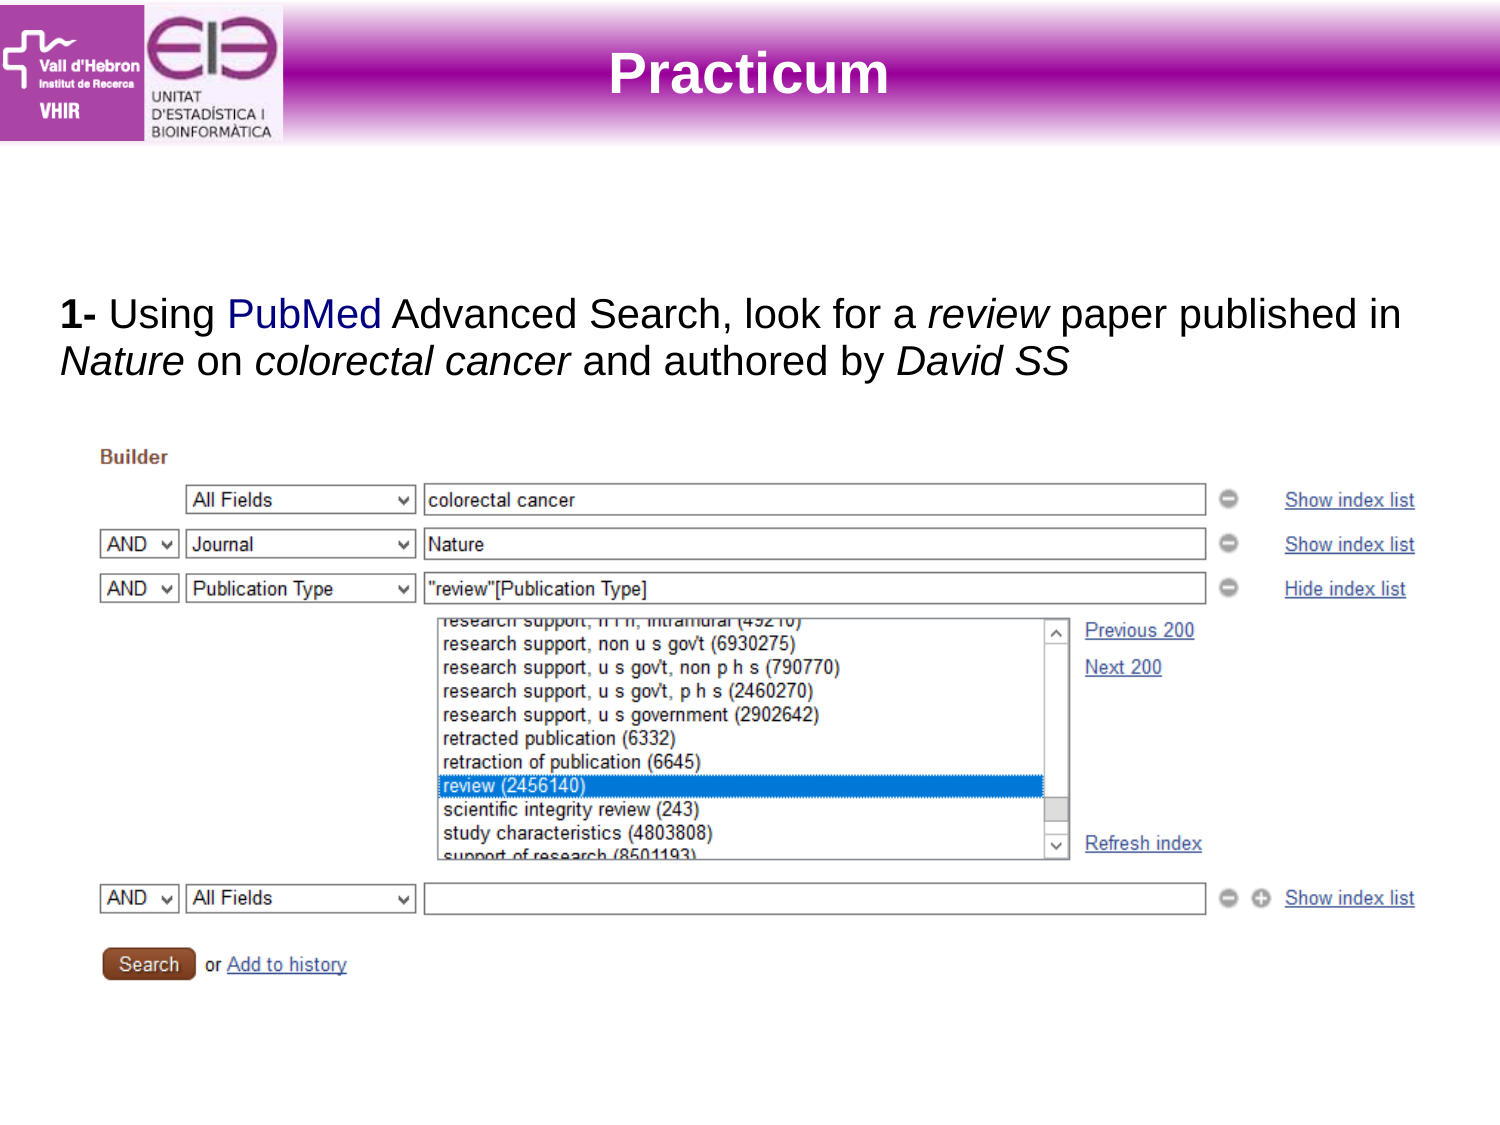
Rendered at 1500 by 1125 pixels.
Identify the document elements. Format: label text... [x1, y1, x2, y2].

picture [0, 5, 284, 141]
picture [88, 444, 1455, 991]
text_box 1- Using PubMed Advanced Search, look for a review paper published in Nature on colorectal cancer and authored by David SS [45, 195, 1441, 421]
text_box Practicum [0, 0, 1500, 148]
